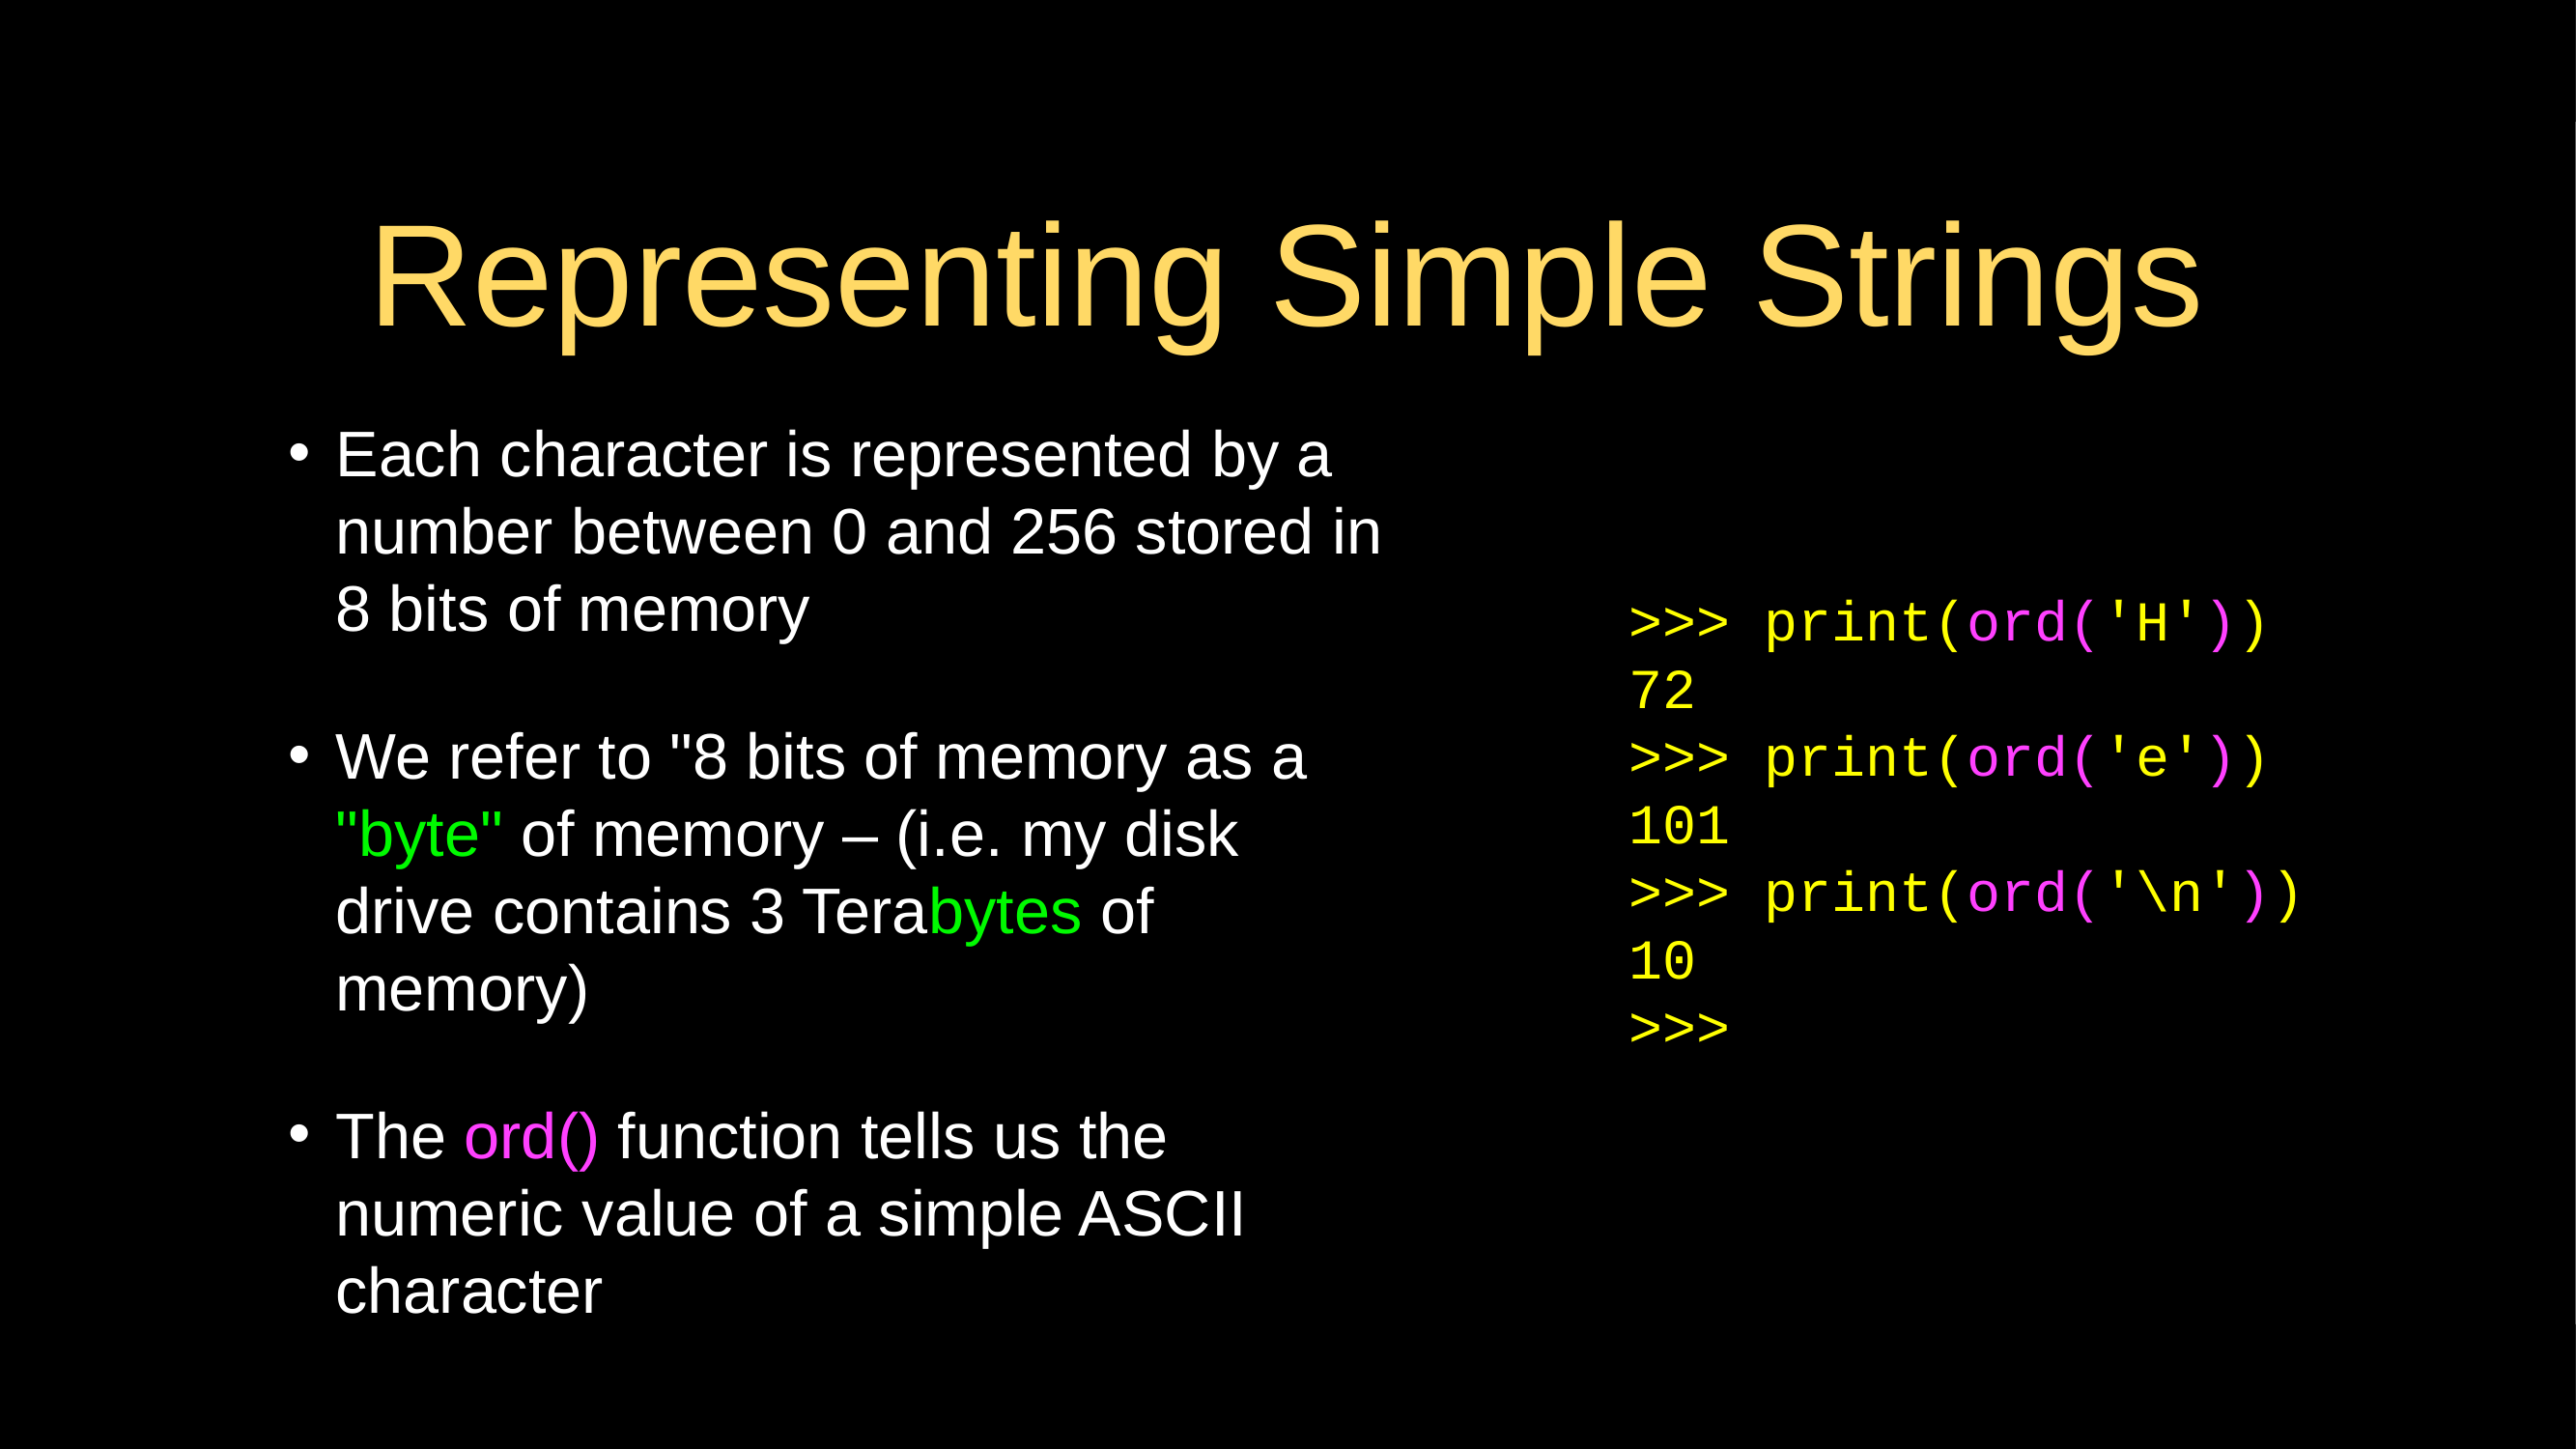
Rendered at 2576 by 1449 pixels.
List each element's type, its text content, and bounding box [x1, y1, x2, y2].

list Each character is represented by a number between 0 and 256 stored in 8 bits of memory We refer to "8 bits of memory as a "byte" of memory – (i.e. my disk drive contains 3 Terabytes of memory) The ord() function tells us the numeric value of a simple ASCII character [183, 412, 1401, 1364]
title Representing Simple Strings [183, 133, 2391, 403]
text_box >>> print(ord('H')) 72 >>> print(ord('e')) 101 >>> print(ord('\n')) 10 >>> [1614, 578, 2320, 1065]
